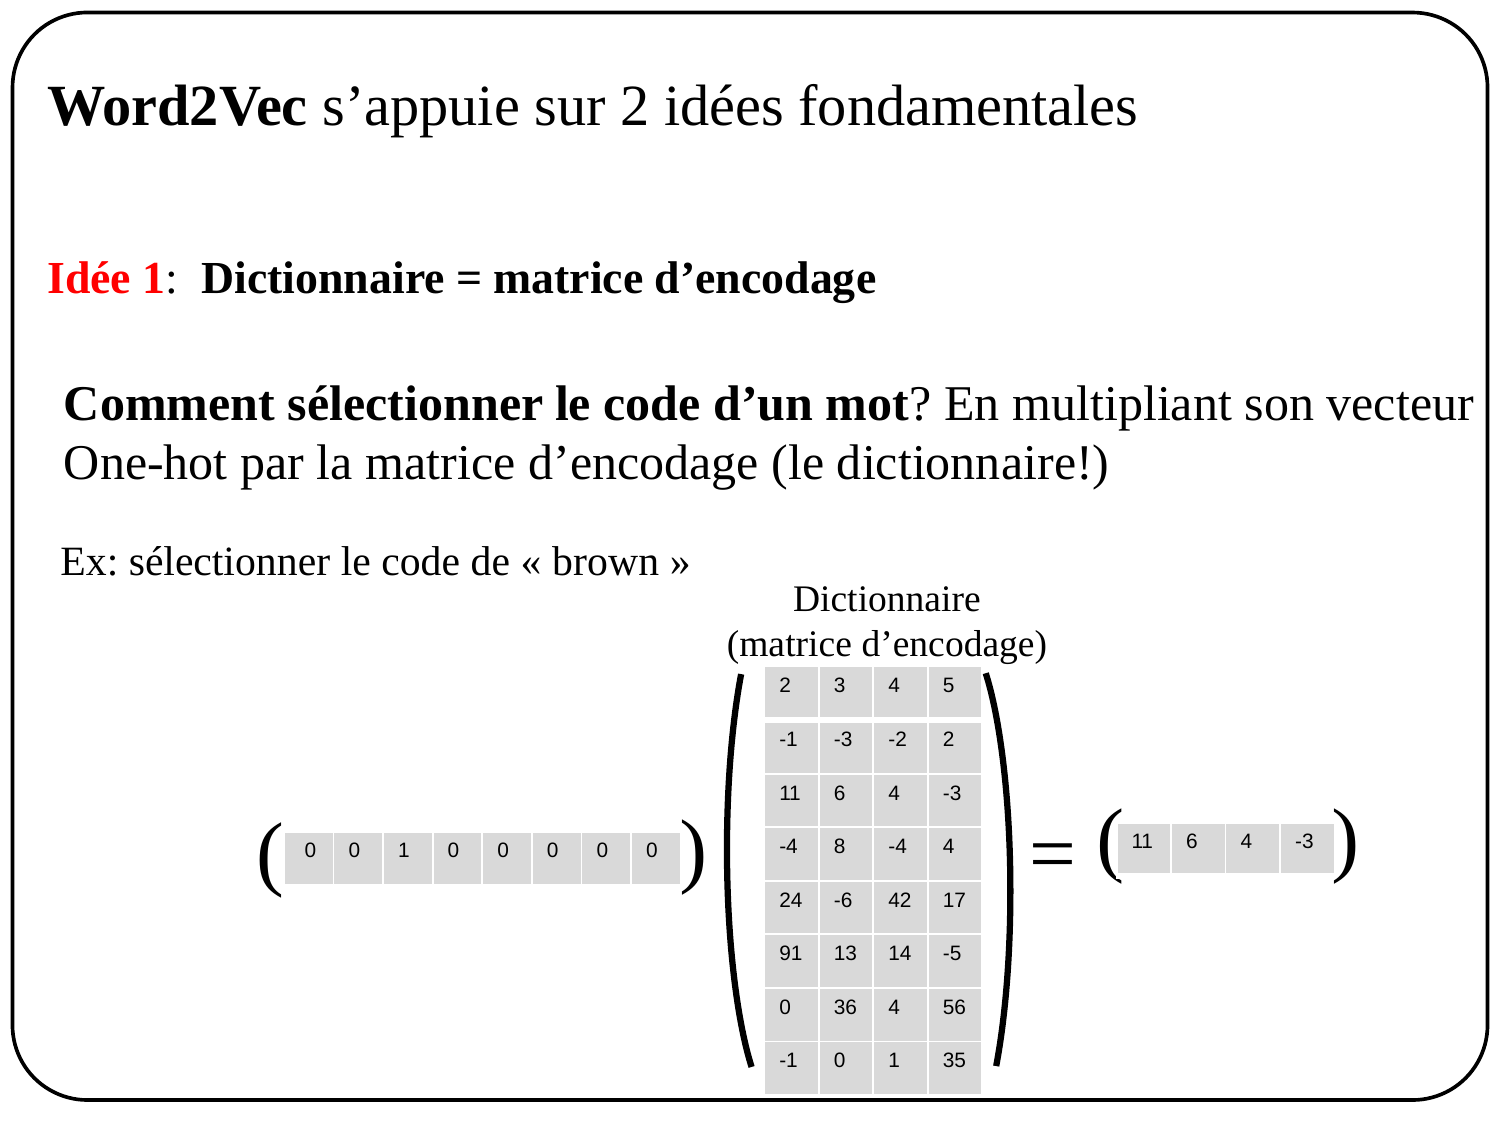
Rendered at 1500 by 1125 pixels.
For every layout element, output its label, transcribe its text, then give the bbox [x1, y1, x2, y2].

table_cell 6 [820, 775, 872, 826]
text_box ( ) = [1013, 802, 1396, 918]
table_cell -3 [820, 723, 872, 773]
table_header 6 [1172, 824, 1225, 873]
table_header 0 [334, 833, 382, 884]
table_cell -1 [765, 1042, 818, 1094]
table_header 0 [483, 833, 531, 884]
table_cell 91 [765, 935, 818, 987]
table_header 0 [632, 833, 665, 884]
table_cell 36 [820, 989, 872, 1041]
text_box Word2Vec s’appuie sur 2 idées fondamentales Idée 1: Dictionnaire = matrice d’encodage [32, 59, 1487, 310]
table_cell 8 [820, 828, 872, 880]
table_header 2 [765, 672, 818, 717]
table_cell 4 [874, 775, 927, 826]
table_header 0 [299, 833, 333, 884]
table_cell 56 [929, 989, 981, 1041]
table_cell -2 [874, 723, 927, 773]
table_cell 2 [929, 723, 981, 773]
table_header 0 [434, 833, 481, 884]
table_cell 0 [765, 989, 818, 1041]
text_box Comment sélectionner le code d’un mot? En multipliant son vecteur One-hot par la matrice d’encodage (le dictionnaire!) [49, 362, 1500, 498]
table_cell -6 [820, 882, 872, 933]
text_box ( [665, 813, 723, 929]
table_cell -1 [765, 723, 818, 773]
table_cell 13 [820, 935, 872, 987]
table_cell 24 [765, 882, 818, 933]
table_header 0 [582, 833, 630, 884]
table_cell 14 [874, 935, 927, 987]
text_box Dictionnaire (matrice d’encodage) [711, 566, 1063, 672]
table_cell -5 [929, 935, 981, 987]
table_header 4 [874, 672, 927, 717]
table_header 3 [820, 672, 872, 717]
table_header 4 [1226, 824, 1279, 873]
table_cell -4 [765, 828, 818, 880]
table_cell 0 [820, 1042, 872, 1094]
table_cell 4 [929, 828, 981, 880]
text_box Ex: sélectionner le code de « brown » [45, 526, 707, 592]
table_header 0 [533, 833, 581, 884]
table_header 5 [929, 672, 981, 717]
table_cell -3 [929, 775, 981, 826]
table_cell 1 [874, 1042, 927, 1094]
table_cell -4 [874, 828, 927, 880]
table_header -3 [1281, 824, 1334, 873]
table_cell 35 [929, 1042, 981, 1094]
table_header 1 [384, 833, 432, 884]
table_cell 17 [929, 882, 981, 933]
table_cell 42 [874, 882, 927, 933]
table_cell 11 [765, 775, 818, 826]
table_cell 4 [874, 989, 927, 1041]
text_box ( [241, 790, 299, 905]
table_header 11 [1118, 824, 1170, 873]
